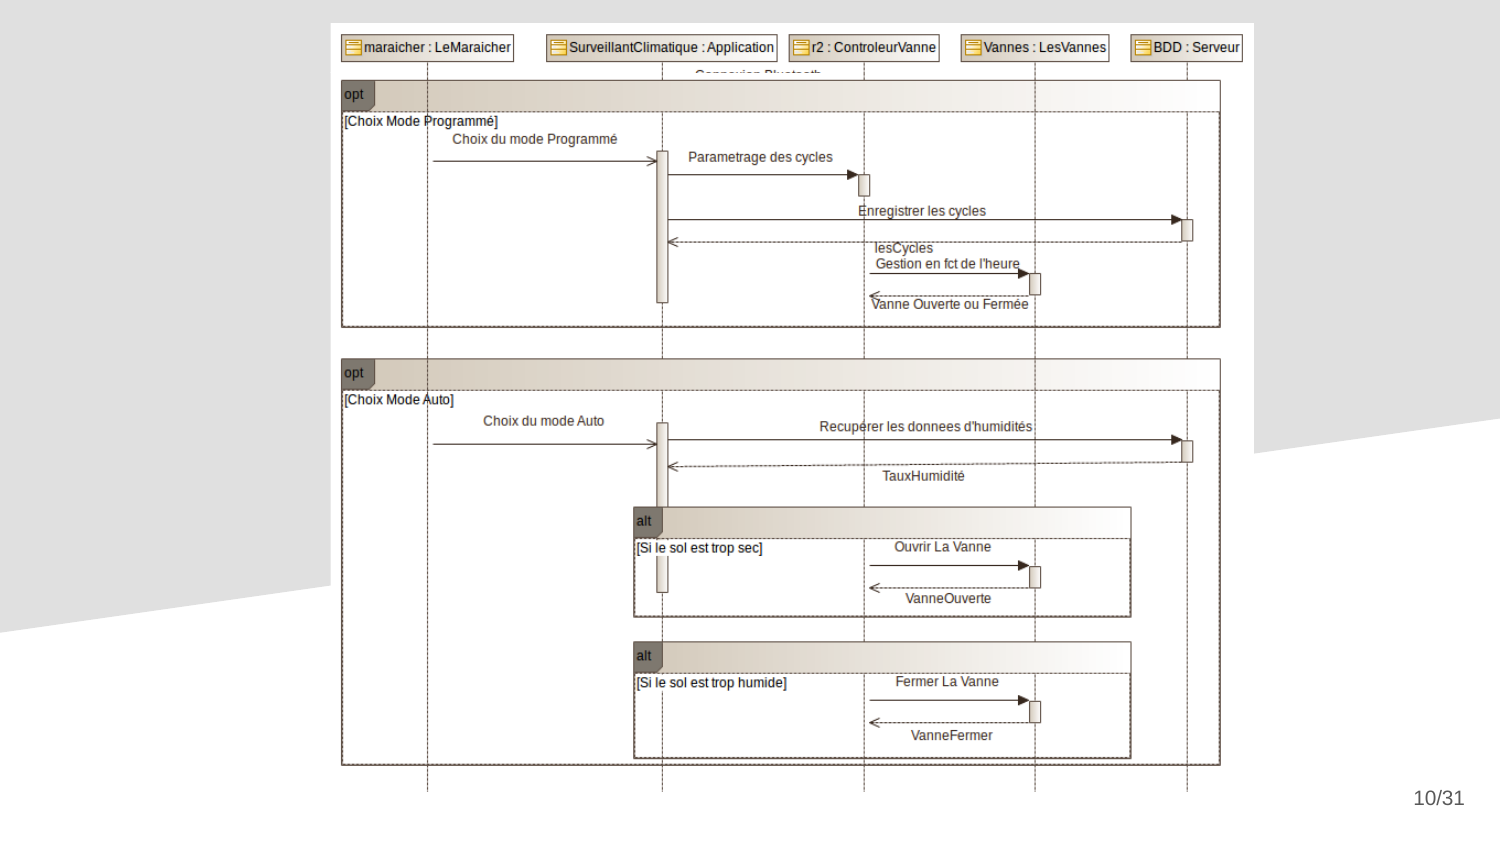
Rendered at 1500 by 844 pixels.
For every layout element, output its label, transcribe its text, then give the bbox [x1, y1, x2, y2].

text_box <numéro>/31 [1389, 764, 1480, 830]
picture [330, 23, 1254, 792]
